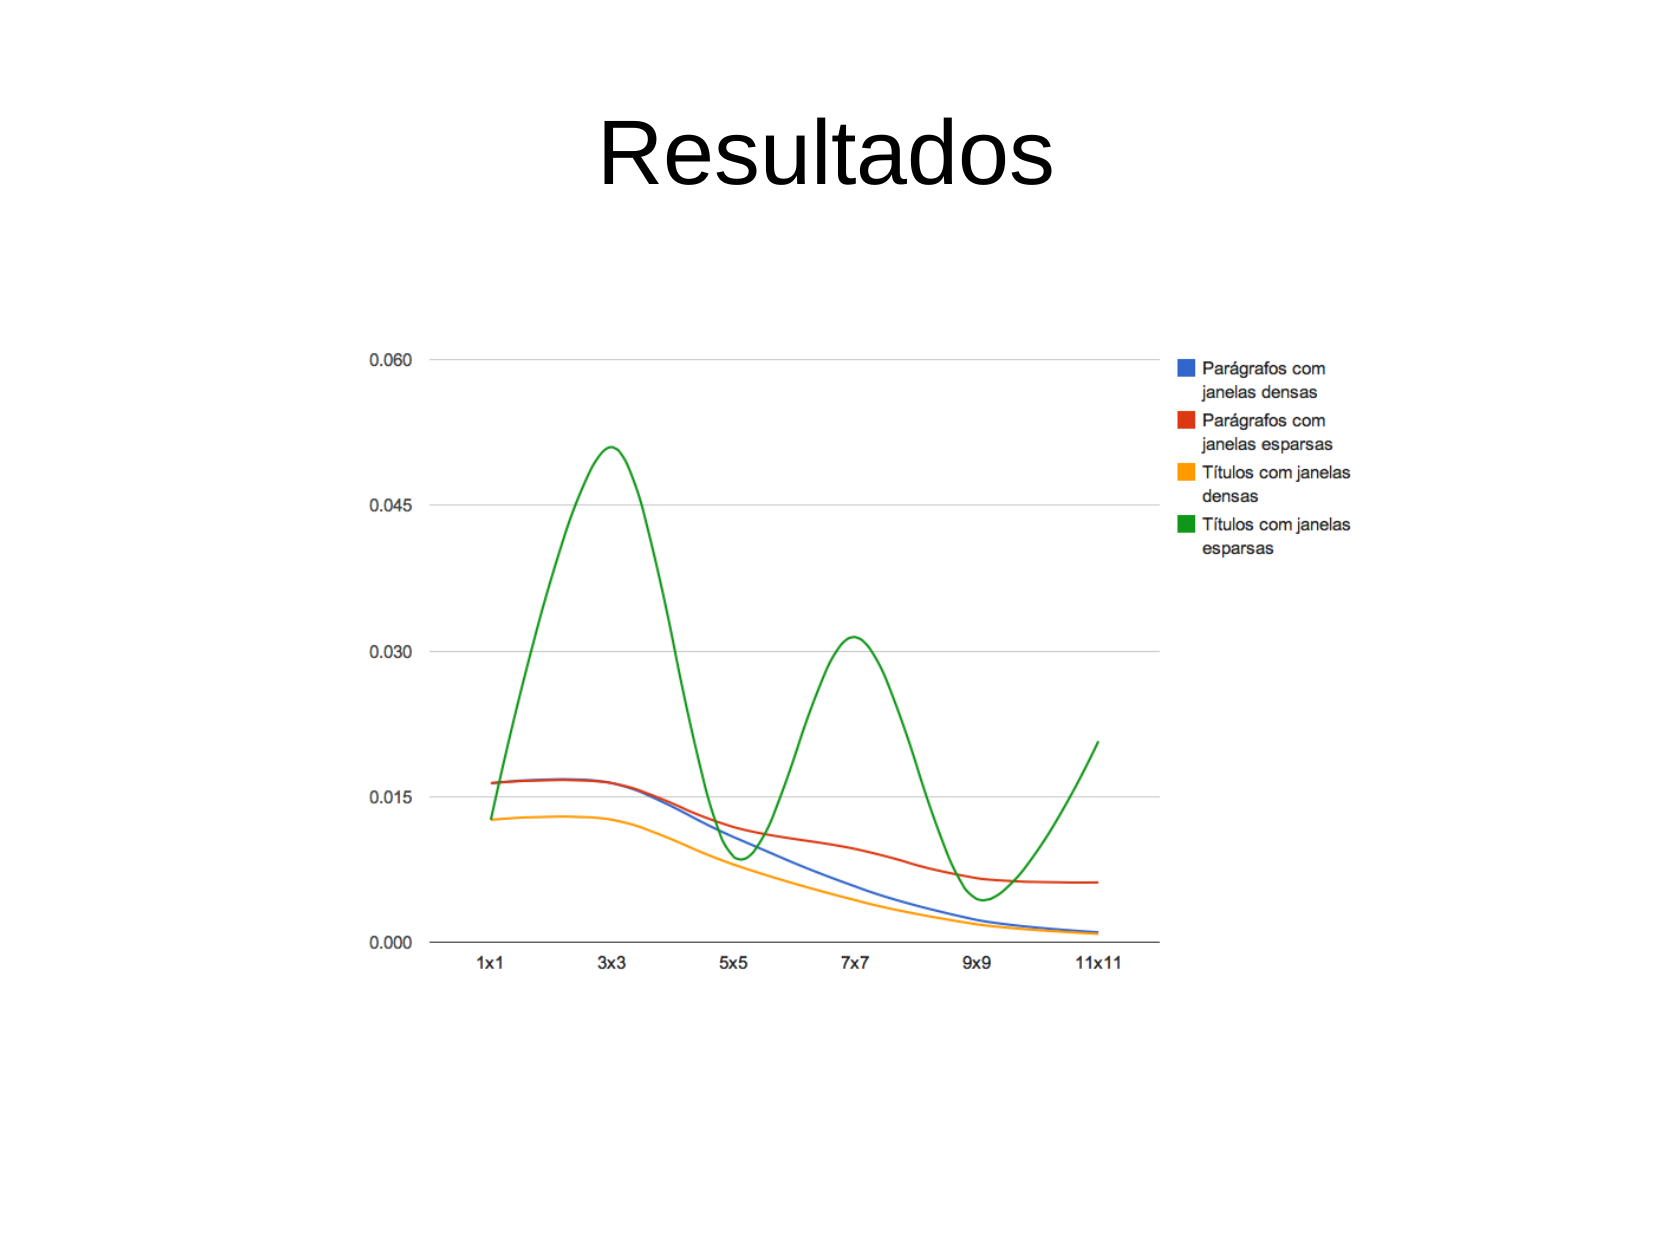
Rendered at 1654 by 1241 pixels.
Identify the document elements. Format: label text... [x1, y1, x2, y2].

picture [328, 287, 1382, 1028]
title Resultados [82, 49, 1571, 257]
